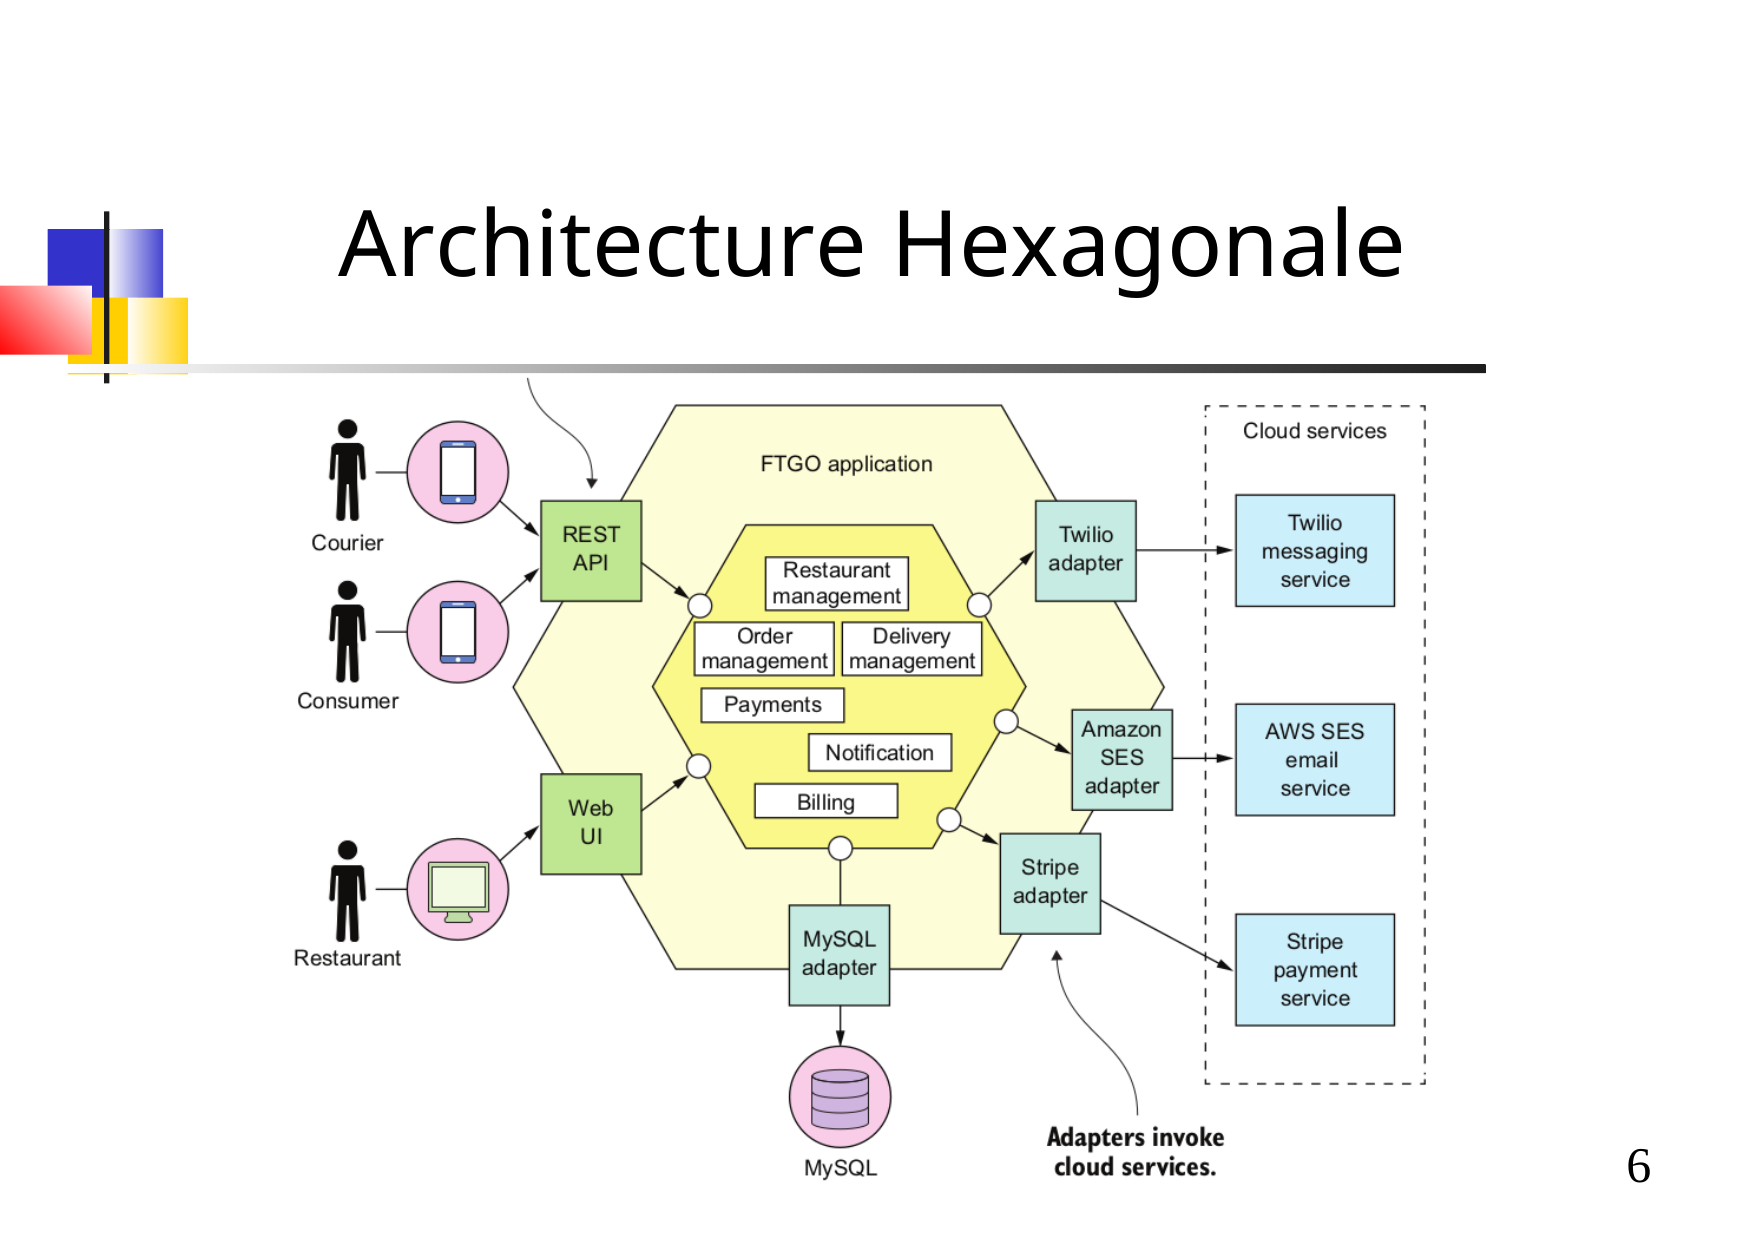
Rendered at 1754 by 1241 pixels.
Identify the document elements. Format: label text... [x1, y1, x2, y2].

picture [283, 377, 1493, 1205]
title Architecture Hexagonale [179, 139, 1567, 351]
